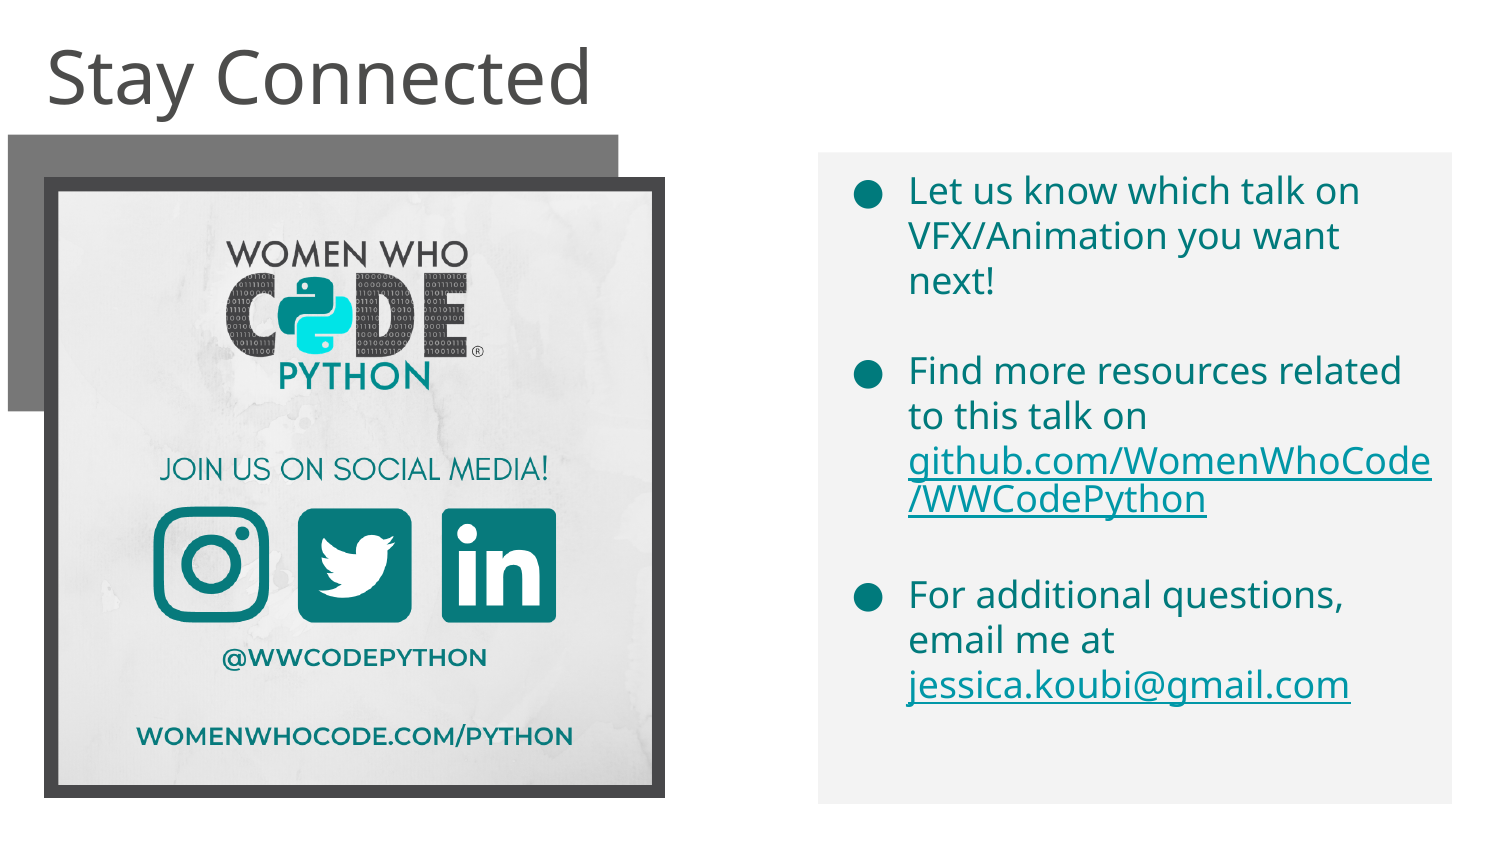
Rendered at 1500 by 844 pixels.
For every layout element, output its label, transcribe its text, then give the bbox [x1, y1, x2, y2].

title Stay Connected [31, 9, 1500, 135]
picture [44, 177, 665, 798]
text_box Let us know which talk on VFX/Animation you want next! Find more resources related to this talk on github.com/WomenWhoCode/WWCodePython For additional questions, email me at jessica.koubi@gmail.com [818, 152, 1452, 804]
text_box [7, 134, 619, 412]
